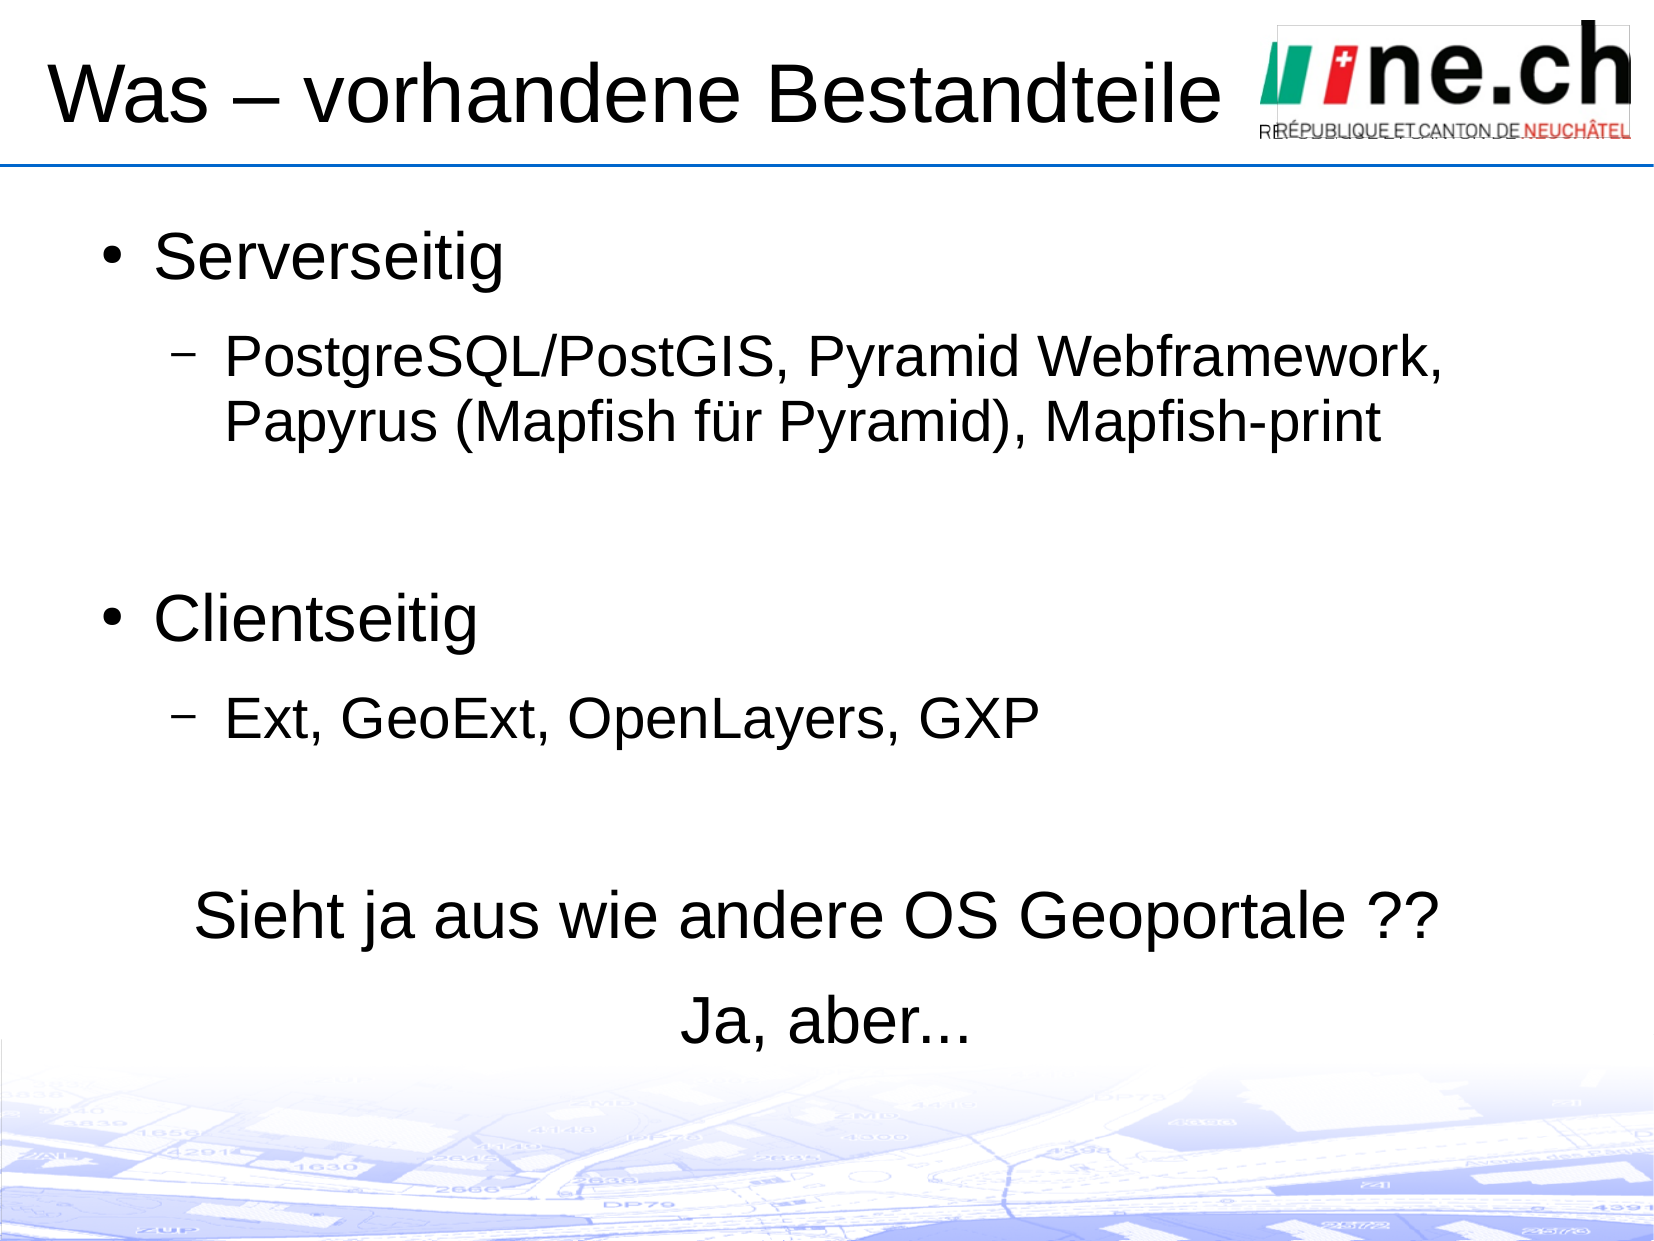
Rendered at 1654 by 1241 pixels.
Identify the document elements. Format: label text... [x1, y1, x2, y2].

picture [0, 1040, 1654, 1241]
title Was – vorhandene Bestandteile [47, 0, 1536, 198]
list Serverseitig PostgreSQL/PostGIS, Pyramid Webframework, Papyrus (Mapfish für Pyramid), Mapfish-print Clientseitig Ext, GeoExt, OpenLayers, GXP Sieht ja aus wie andere OS Geoportale ?? Ja, aber... [82, 219, 1571, 1057]
picture [1536, 24, 1631, 139]
